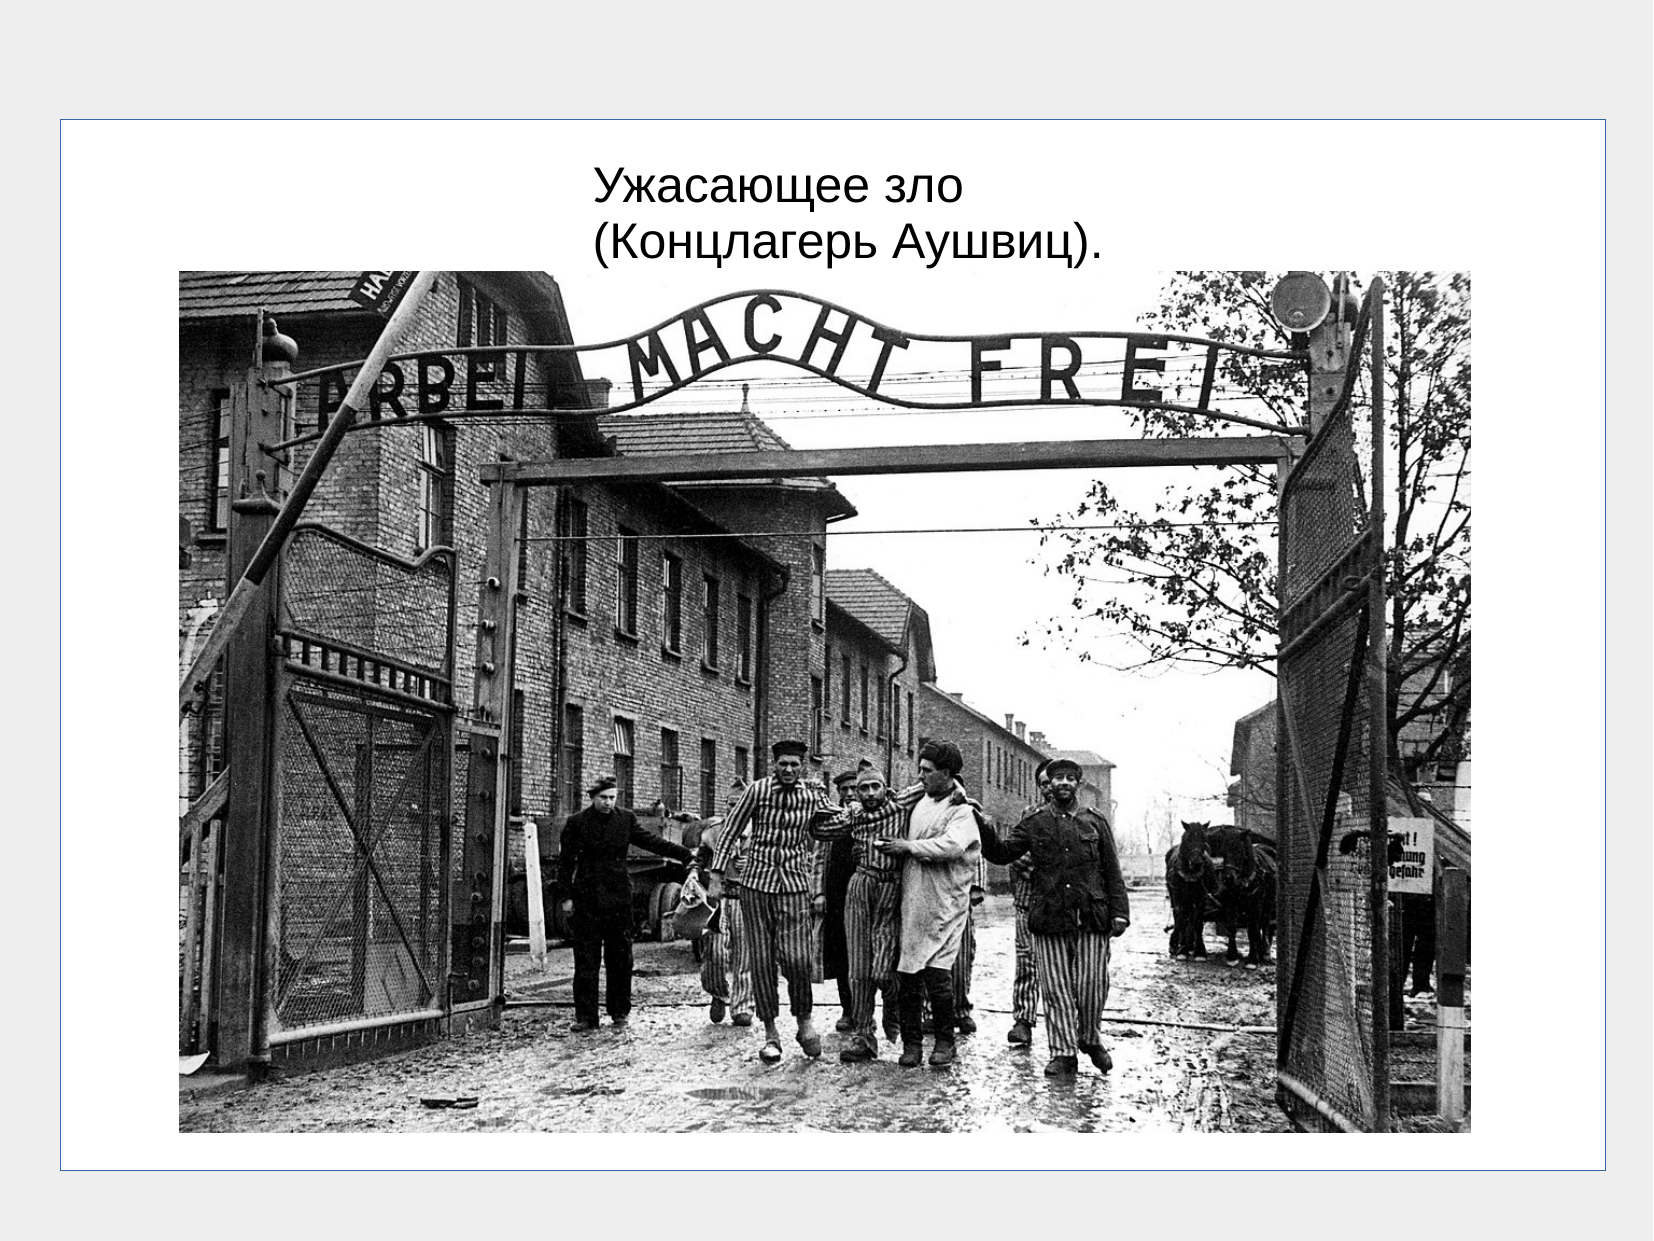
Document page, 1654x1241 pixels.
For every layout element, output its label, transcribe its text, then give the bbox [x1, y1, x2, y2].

picture [179, 271, 1471, 1133]
subtitle Ужасающее зло (Концлагерь Аушвиц). [557, 157, 1144, 271]
text_box [60, 119, 1606, 1171]
